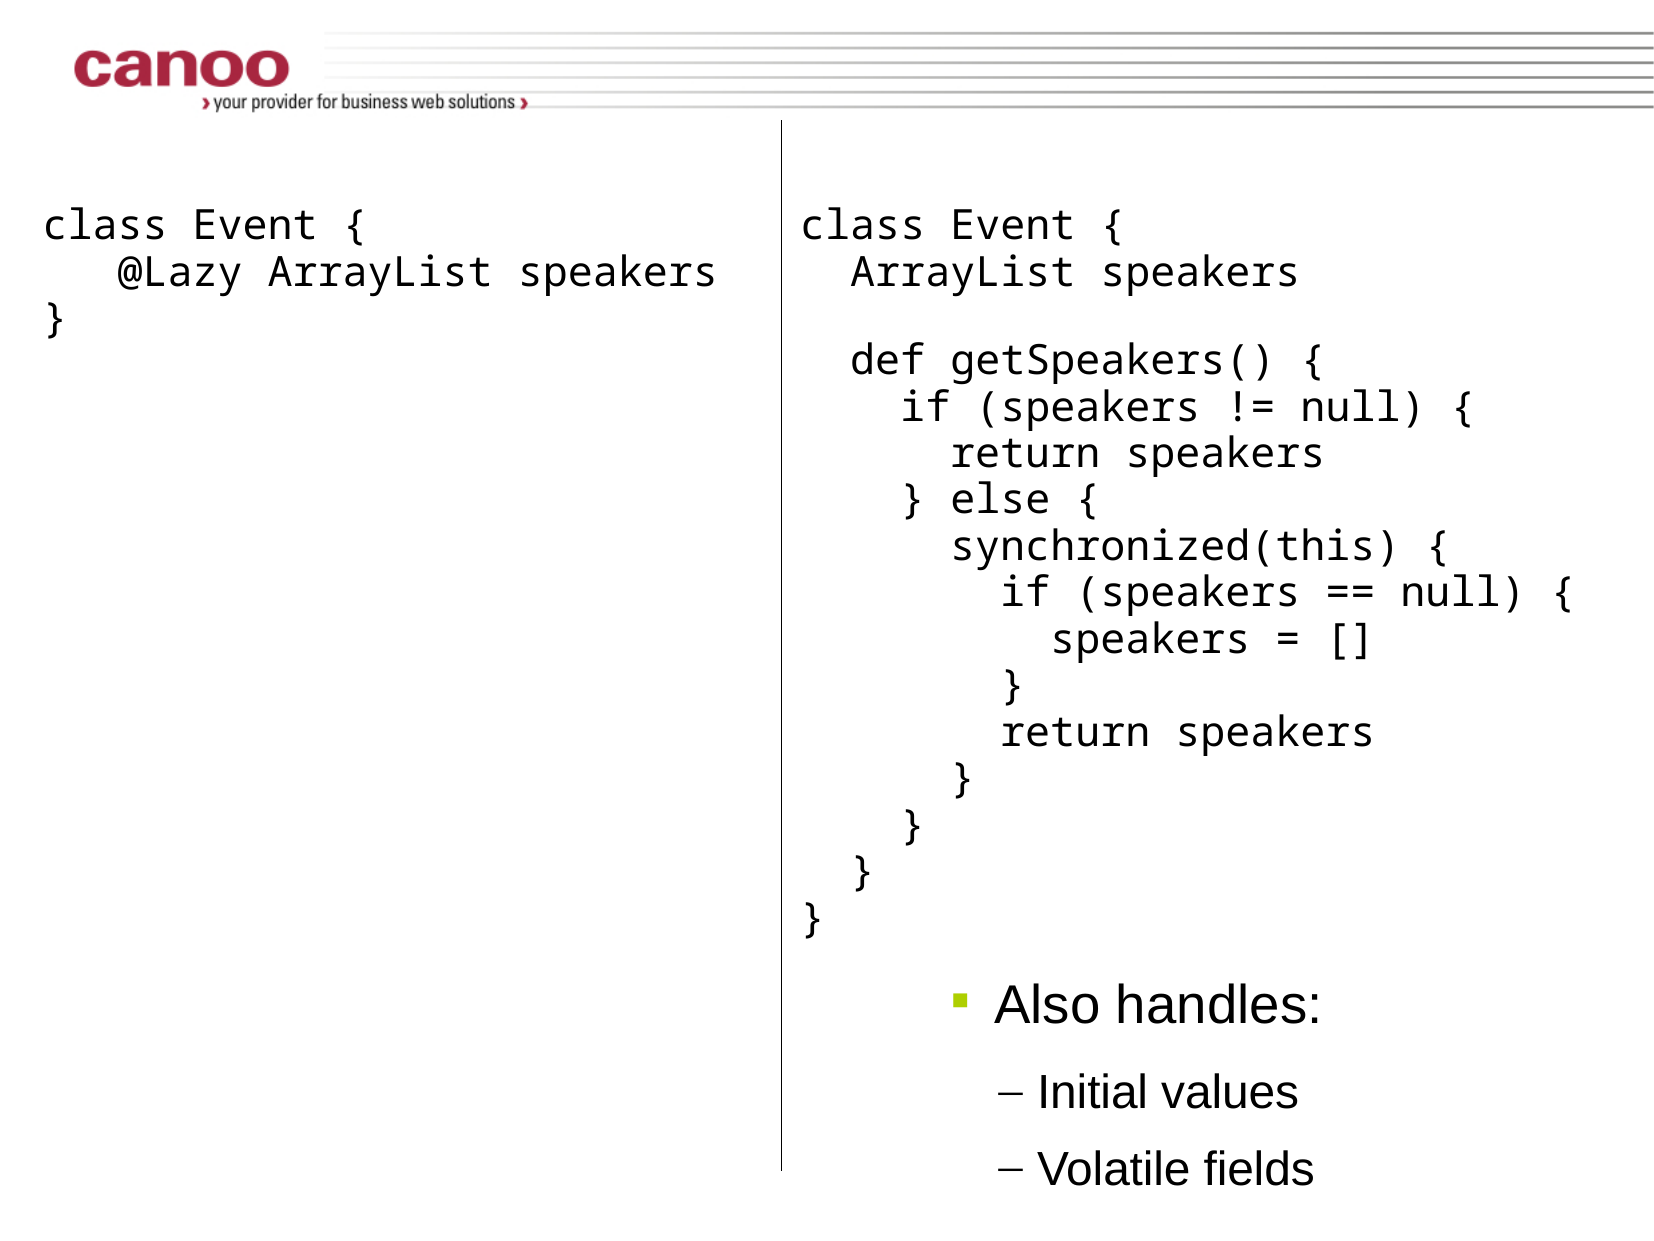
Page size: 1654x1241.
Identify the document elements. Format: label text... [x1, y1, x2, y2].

text_box class Event { ArrayList speakers def getSpeakers() { if (speakers != null) { return speakers } else { synchronized(this) { if (speakers == null) { speakers = [] } return speakers } } } } [785, 195, 1654, 1171]
list Also handles: Initial values Volatile fields [937, 970, 1613, 1196]
picture [0, 0, 1654, 166]
text_box class Event { @Lazy ArrayList speakers } [27, 195, 785, 1171]
